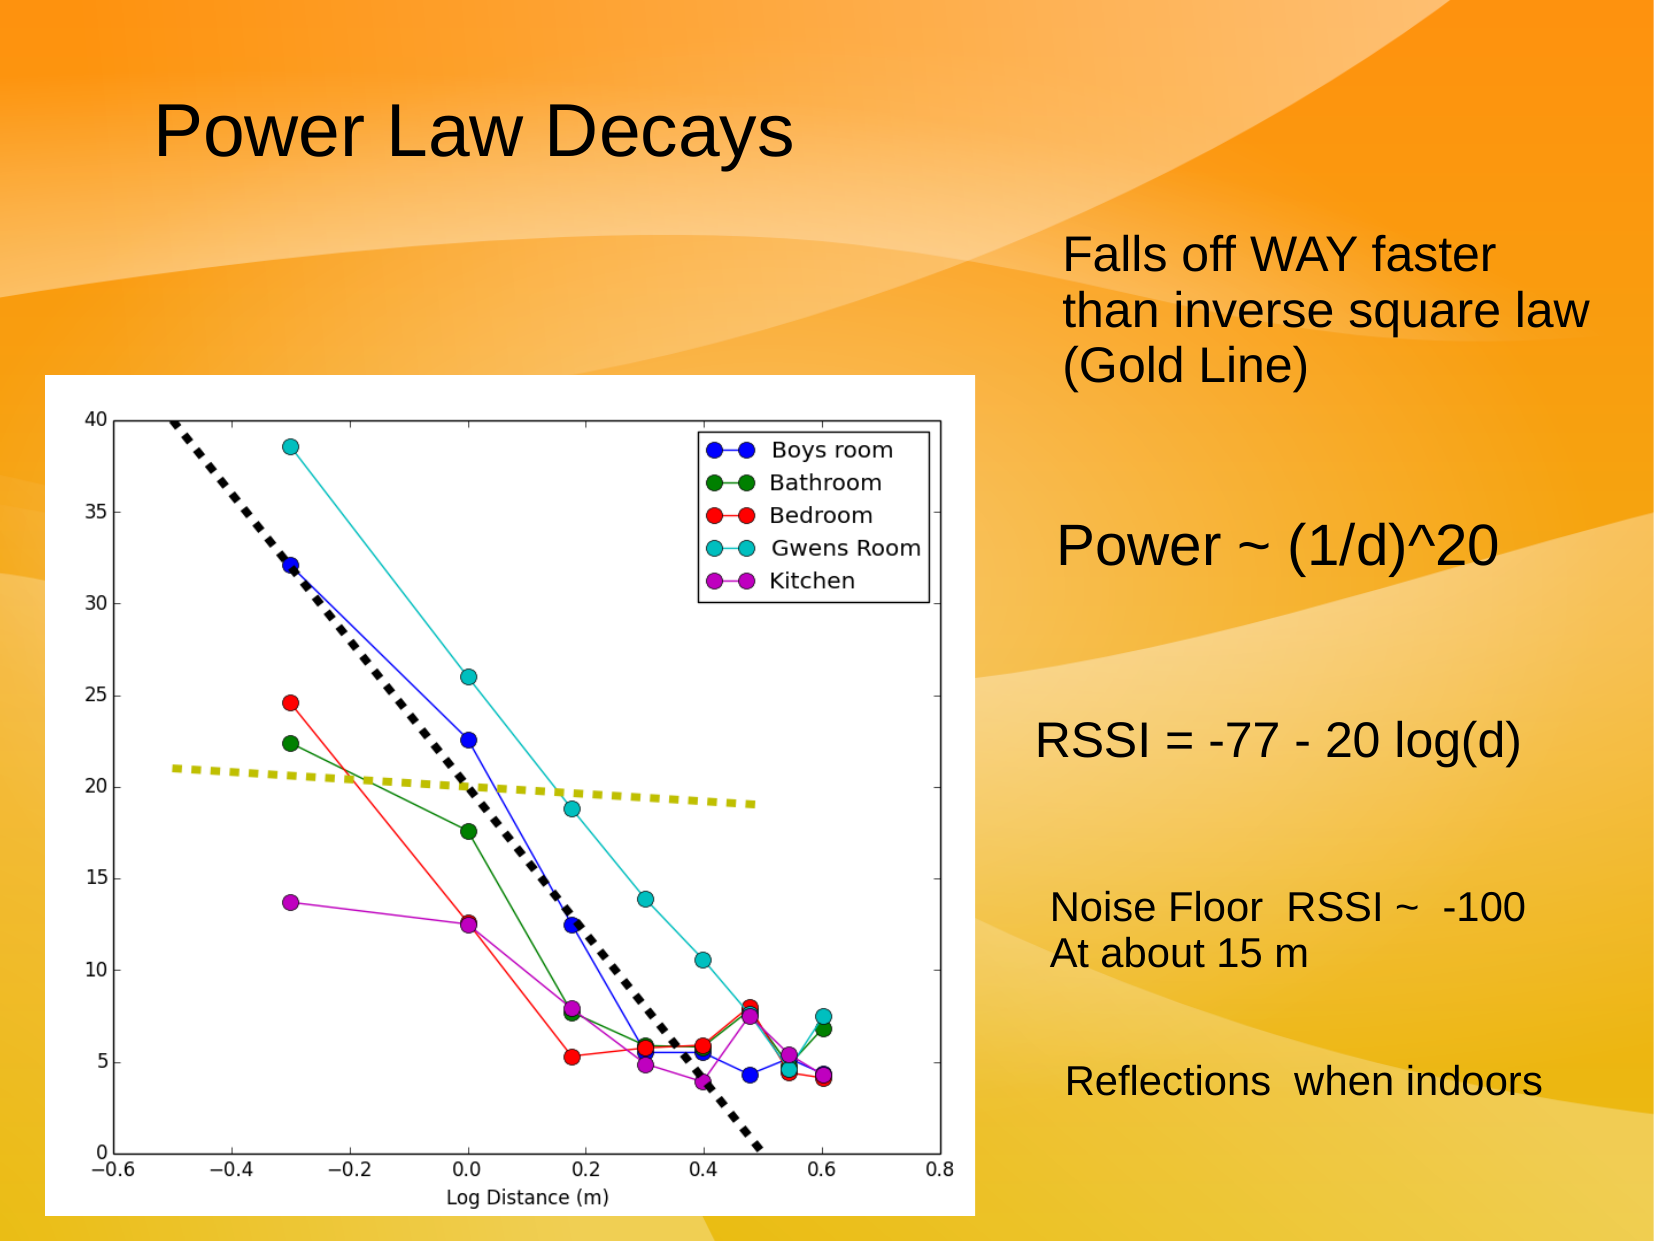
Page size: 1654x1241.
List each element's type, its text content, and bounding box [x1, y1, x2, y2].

text_box Power Law Decays [138, 81, 811, 181]
text_box Reflections when indoors [1050, 1050, 1576, 1156]
text_box RSSI = -77 - 20 log(d) [1020, 705, 1576, 811]
picture [0, 0, 1654, 1241]
text_box Power ~ (1/d)^20 [1041, 505, 1516, 586]
text_box Noise Floor RSSI ~ -100 At about 15 m [1035, 876, 1606, 1021]
text_box Falls off WAY faster than inverse square law (Gold Line) [1047, 218, 1606, 401]
